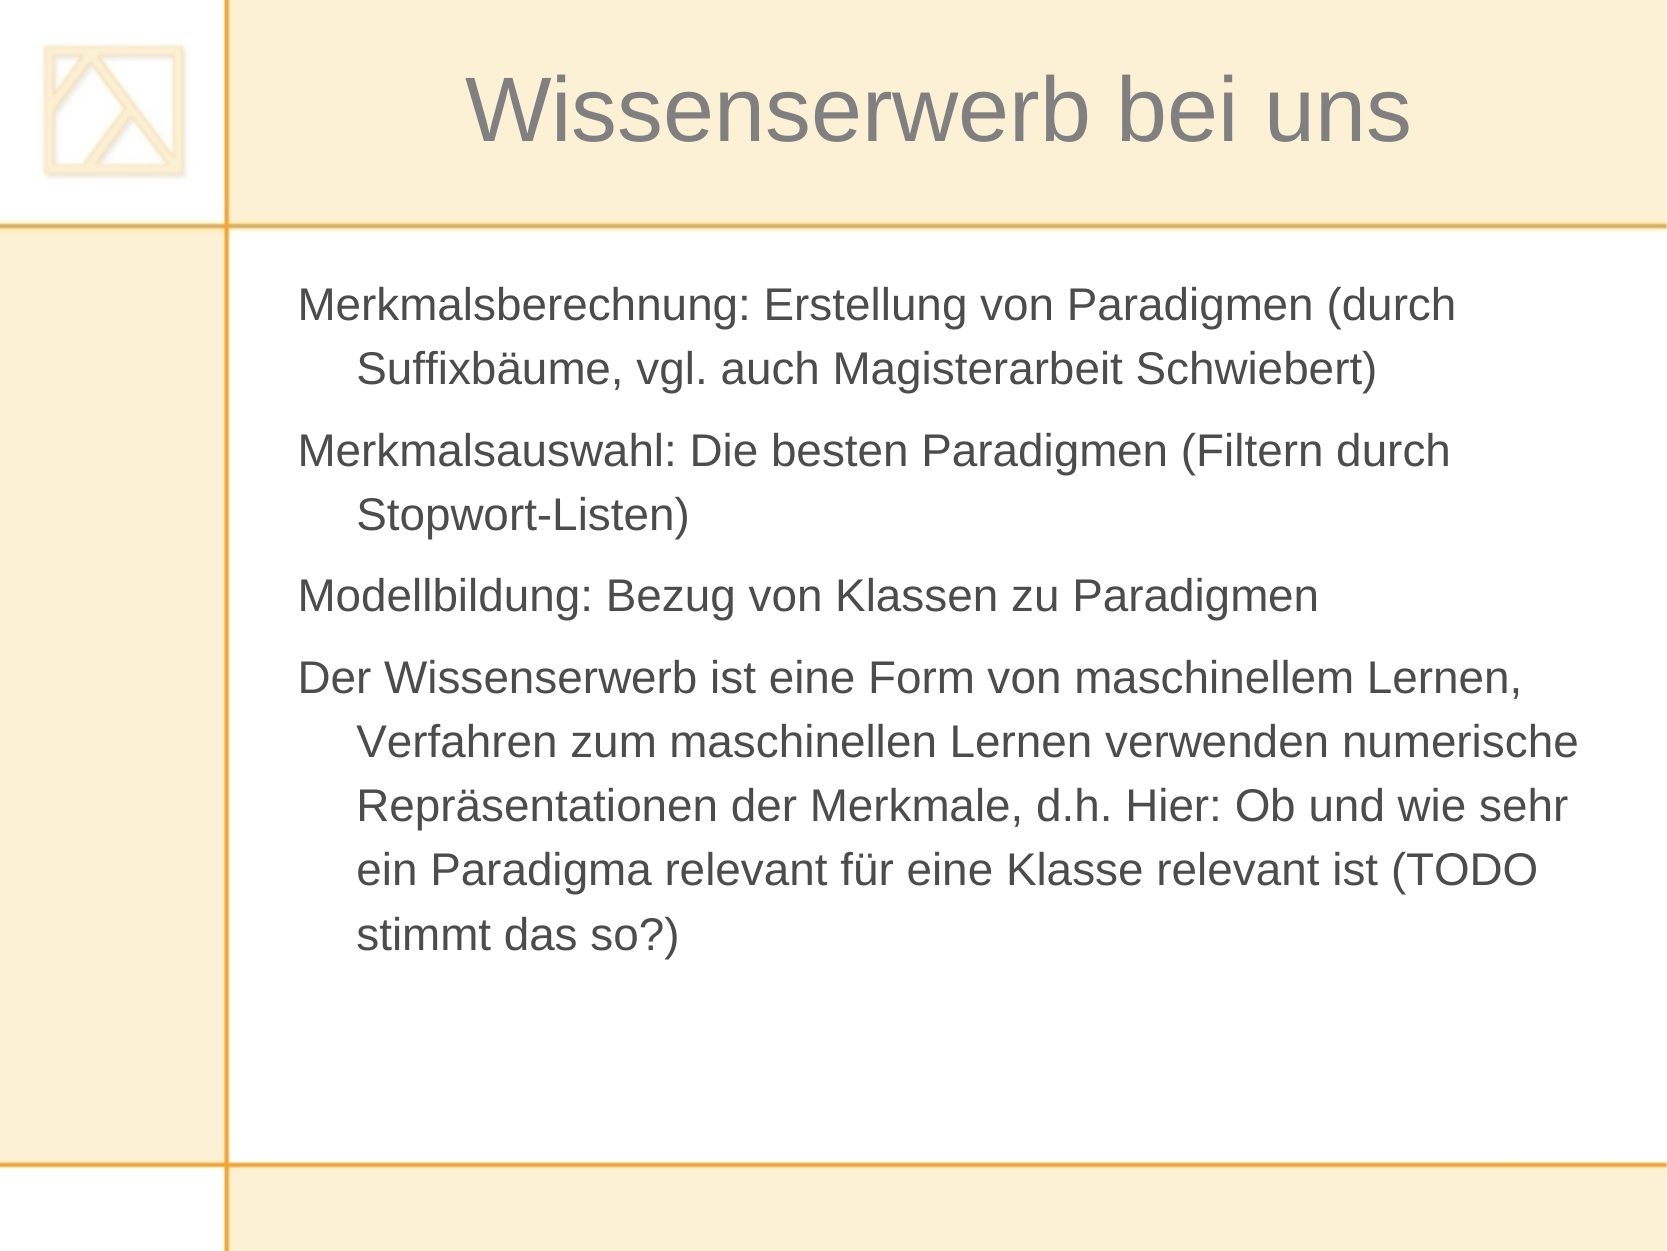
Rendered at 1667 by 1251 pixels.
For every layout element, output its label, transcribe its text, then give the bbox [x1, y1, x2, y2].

title Wissenserwerb bei uns [268, 0, 1611, 238]
picture [0, 0, 1667, 1251]
list Merkmalsberechnung: Erstellung von Paradigmen (durch Suffixbäume, vgl. auch Magisterarbeit Schwiebert) Merkmalsauswahl: Die besten Paradigmen (Filtern durch Stopwort-Listen) Modellbildung: Bezug von Klassen zu Paradigmen Der Wissenserwerb ist eine Form von maschinellem Lernen, Verfahren zum maschinellen Lernen verwenden numerische Repräsentationen der Merkmale, d.h. Hier: Ob und wie sehr ein Paradigma relevant für eine Klasse relevant ist (TODO stimmt das so?) [268, 265, 1611, 950]
